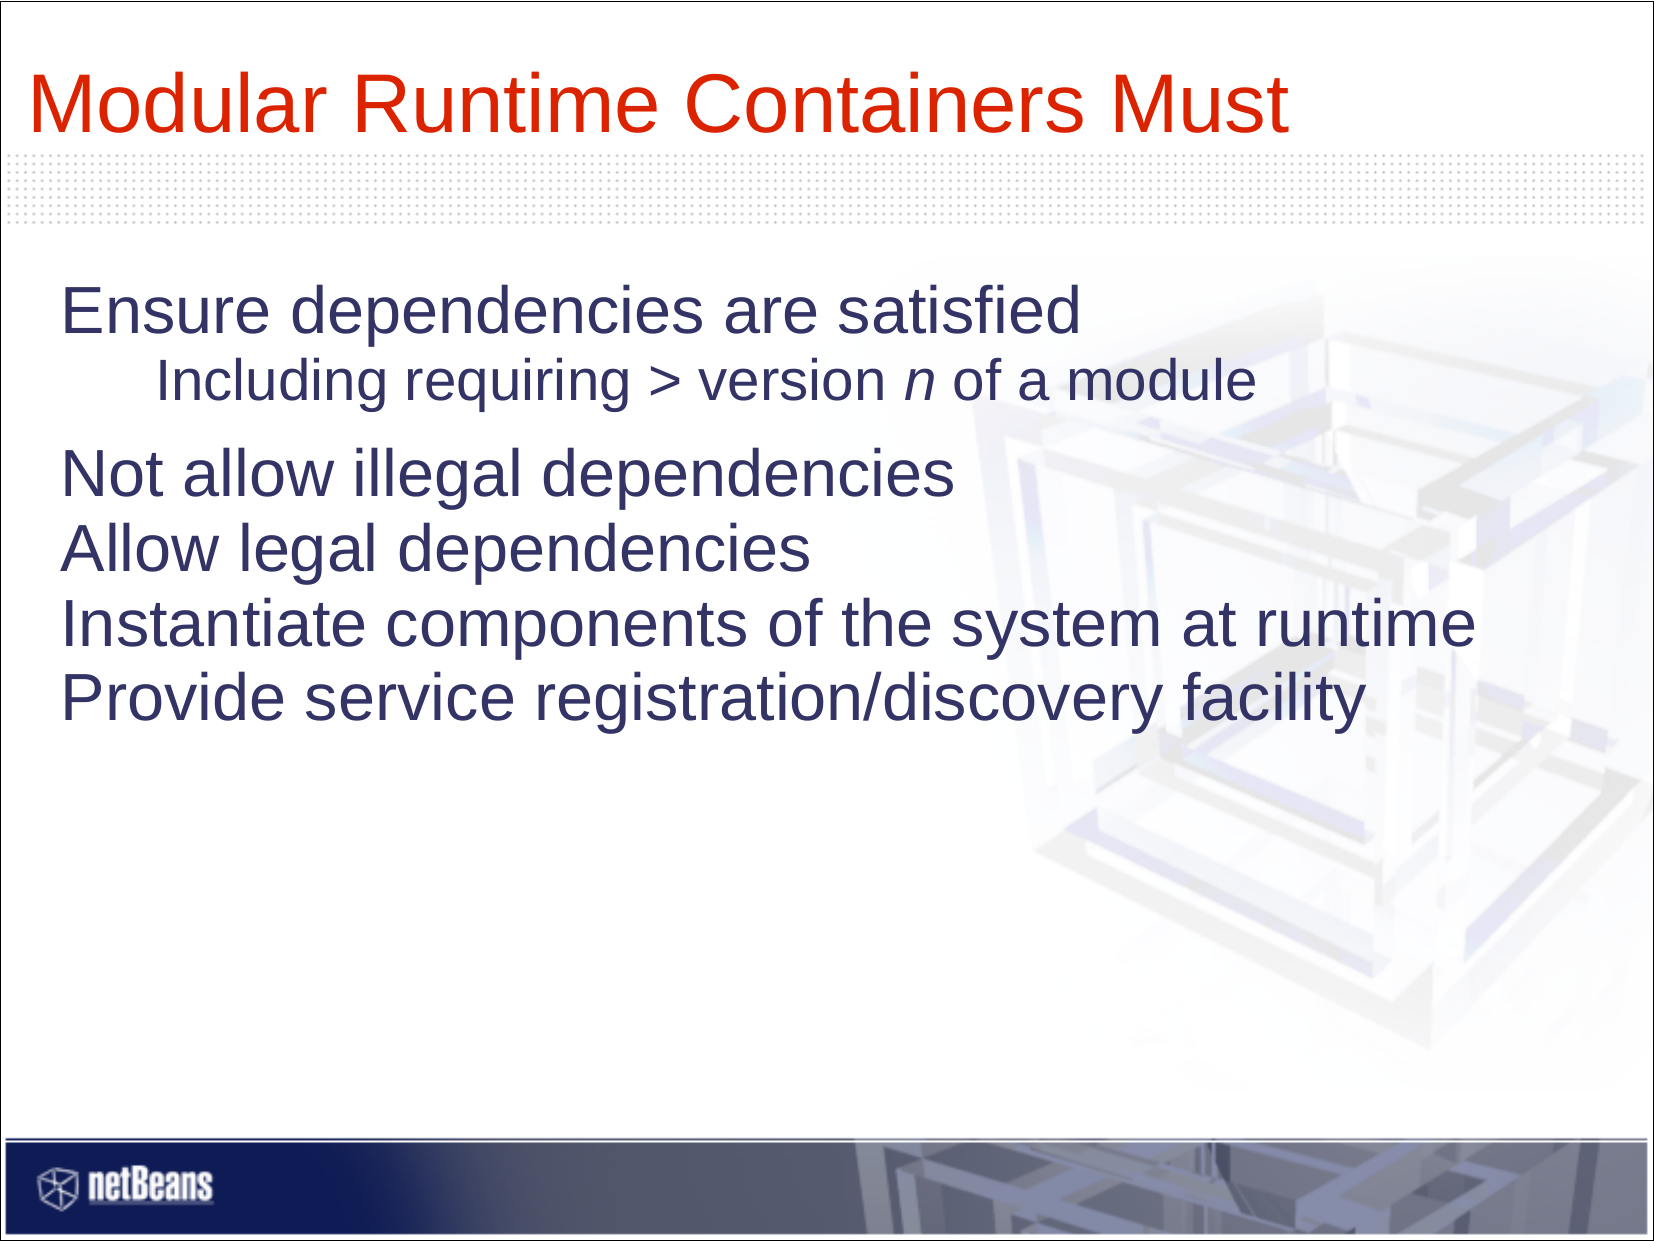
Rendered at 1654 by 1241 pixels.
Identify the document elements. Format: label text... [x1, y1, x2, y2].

list Ensure dependencies are satisfied Including requiring > version n of a module Not allow illegal dependencies Allow legal dependencies Instantiate components of the system at runtime Provide service registration/discovery facility [60, 272, 1571, 1127]
picture [1, 2, 1653, 1240]
title Modular Runtime Containers Must [27, 0, 1627, 208]
